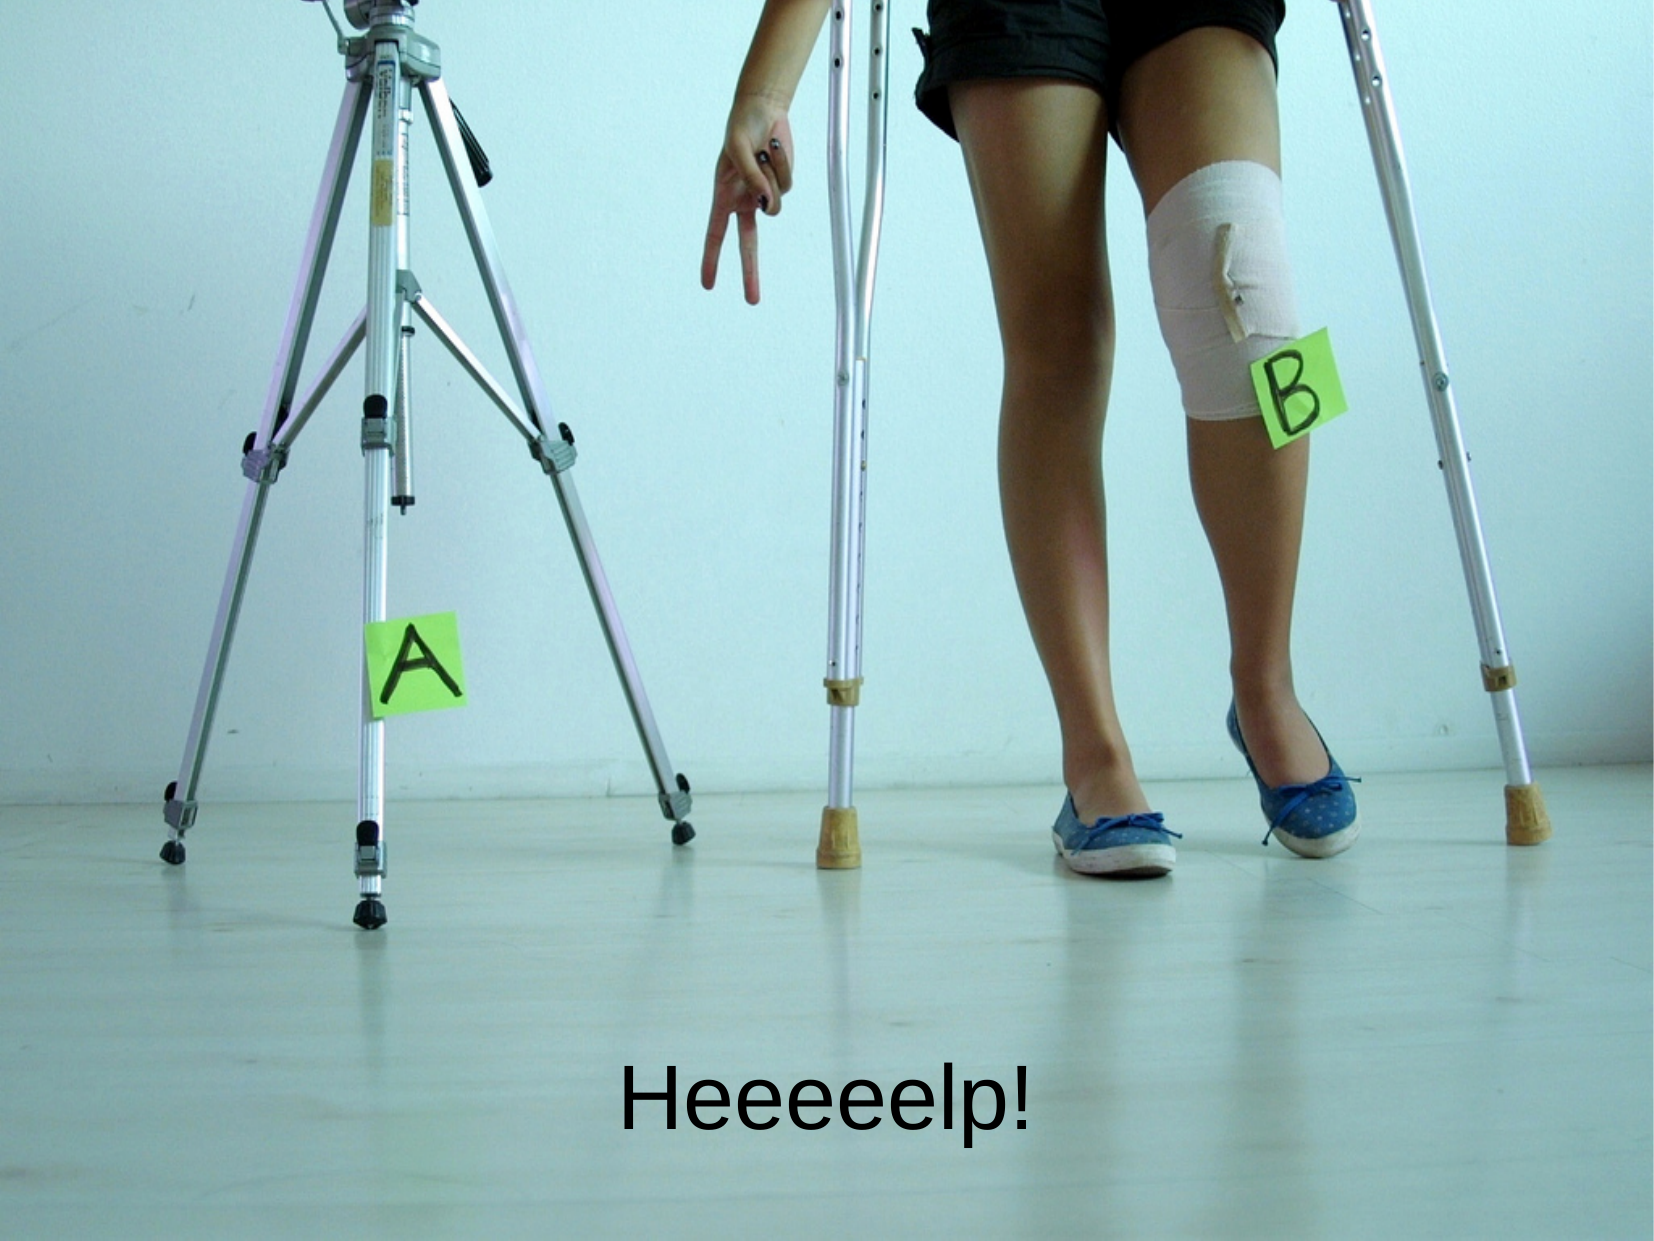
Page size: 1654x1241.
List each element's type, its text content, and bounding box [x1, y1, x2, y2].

title Heeeeelp! [82, 994, 1571, 1202]
picture [0, 0, 1654, 1241]
